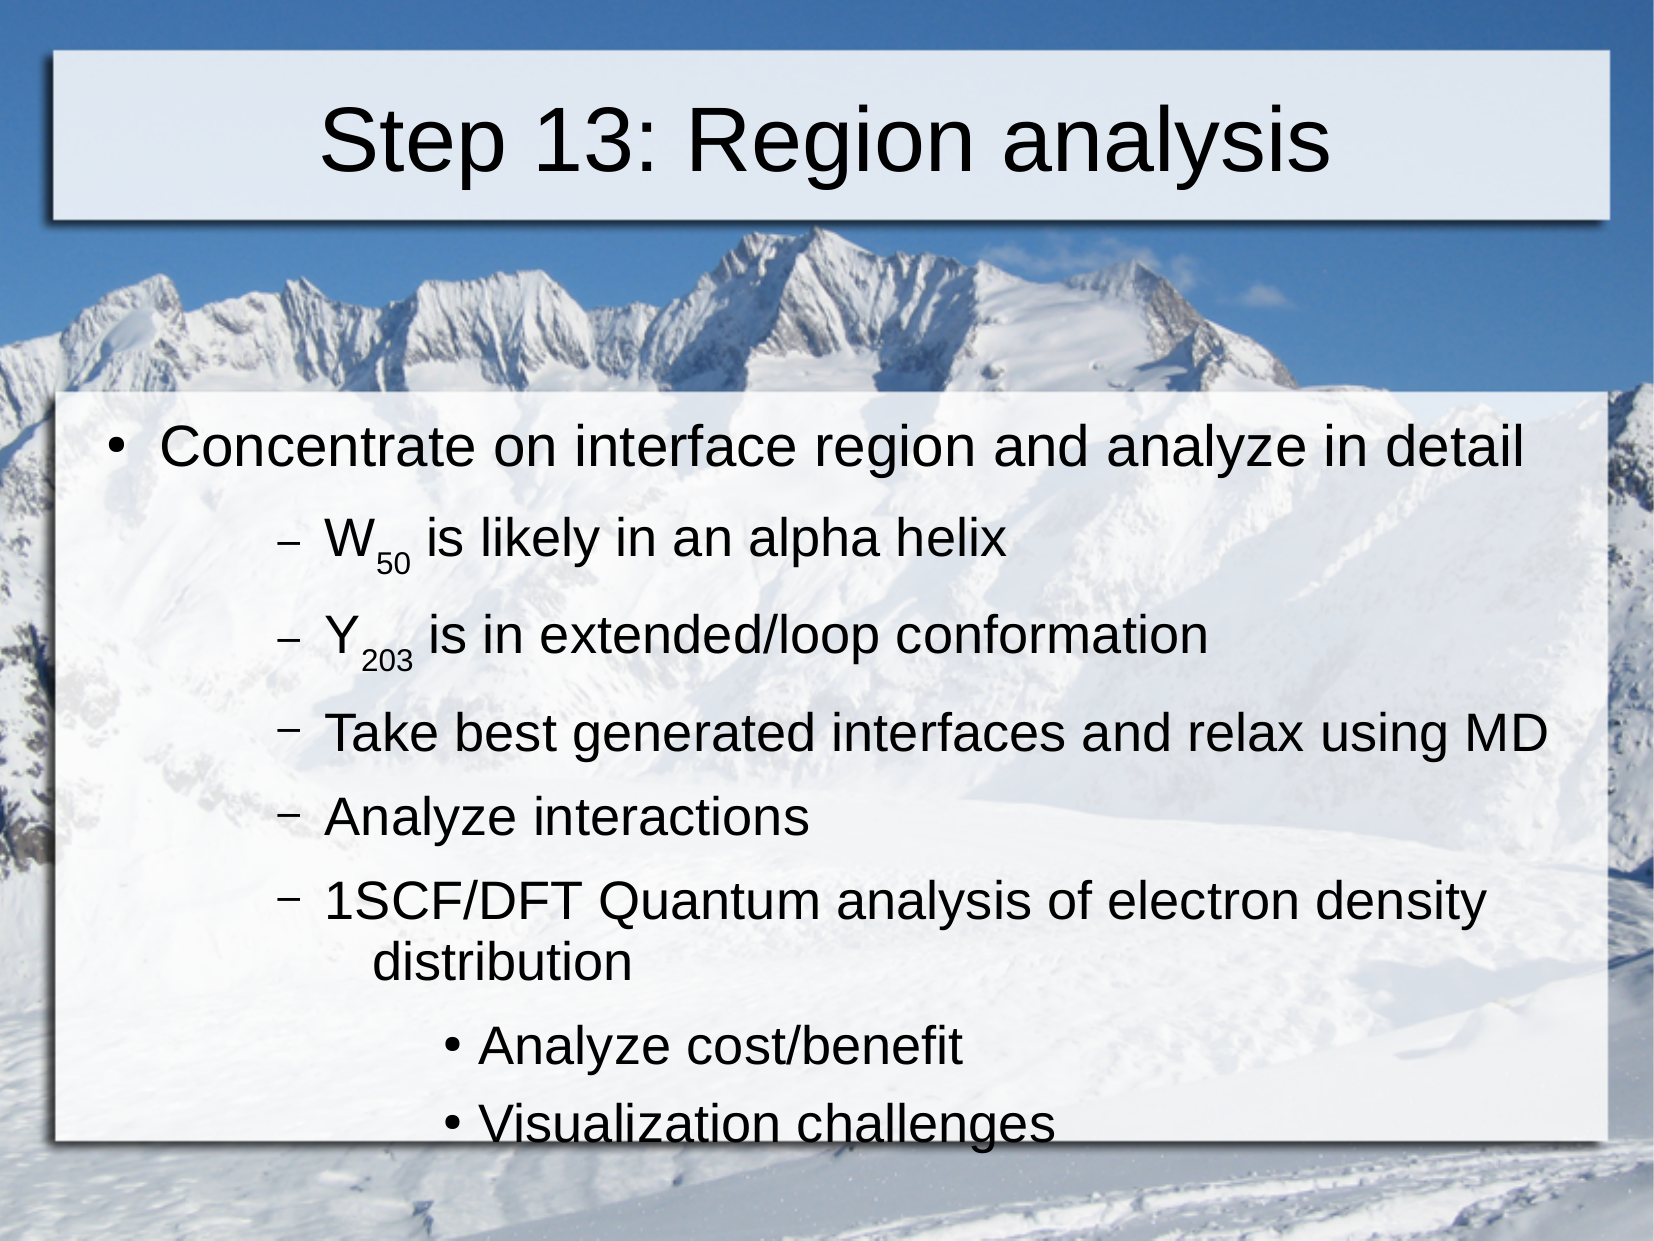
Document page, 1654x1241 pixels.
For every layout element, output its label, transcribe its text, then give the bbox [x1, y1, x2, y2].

title Step 13: Region analysis [59, 68, 1595, 212]
list Concentrate on interface region and analyze in detail W50 is likely in an alpha helix Y203 is in extended/loop conformation Take best generated interfaces and relax using MD Analyze interactions 1SCF/DFT Quantum analysis of electron density distribution Analyze cost/benefit Visualization challenges [88, 413, 1571, 1154]
picture [0, 0, 1654, 1241]
